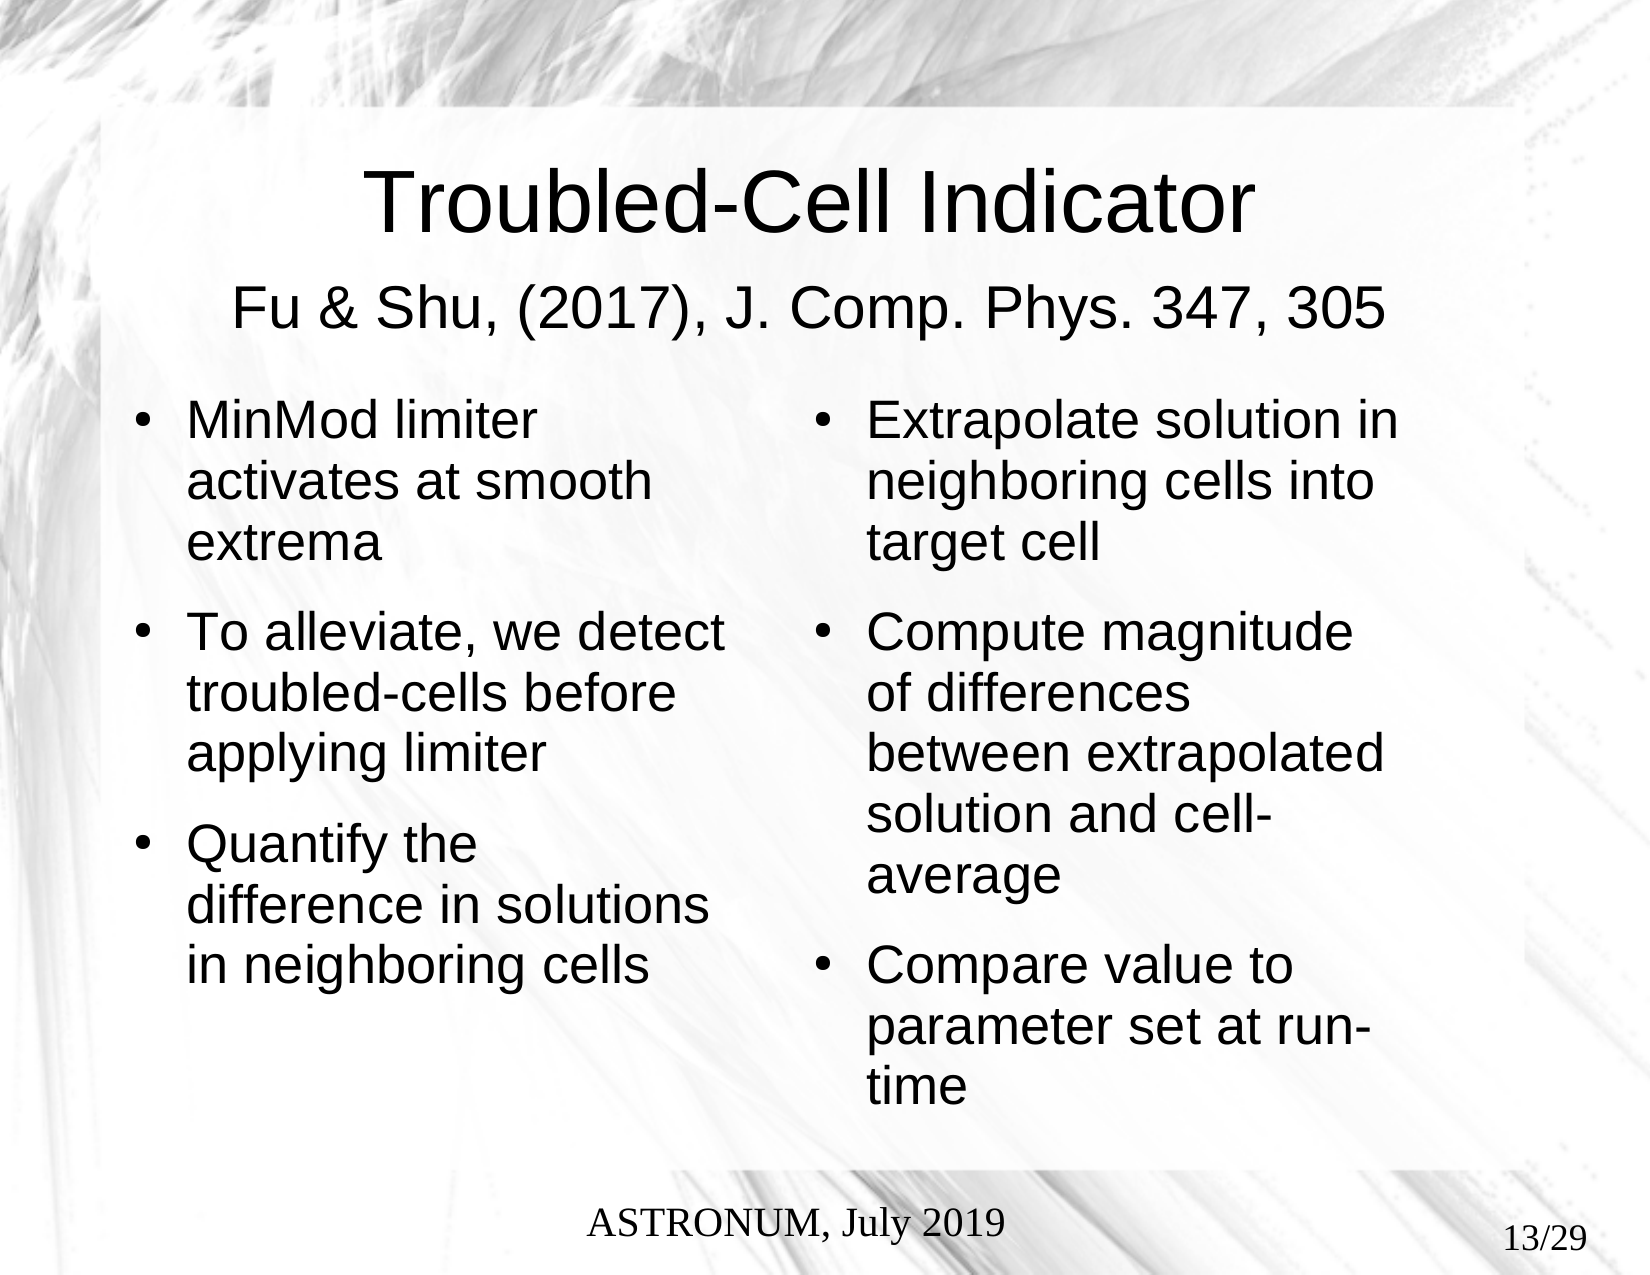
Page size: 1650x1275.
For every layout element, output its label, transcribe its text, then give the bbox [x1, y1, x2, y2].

title Troubled-Cell Indicator [117, 115, 1503, 221]
list Extrapolate solution in neighboring cells into target cell Compute magnitude of differences between extrapolated solution and cell-average Compare value to parameter set at run-time [795, 389, 1411, 1117]
title Fu & Shu, (2017), J. Comp. Phys. 347, 305 [117, 221, 1503, 395]
list MinMod limiter activates at smooth extrema To alleviate, we detect troubled-cells before applying limiter Quantify the difference in solutions in neighboring cells [115, 389, 730, 1092]
picture [0, 0, 1650, 1275]
